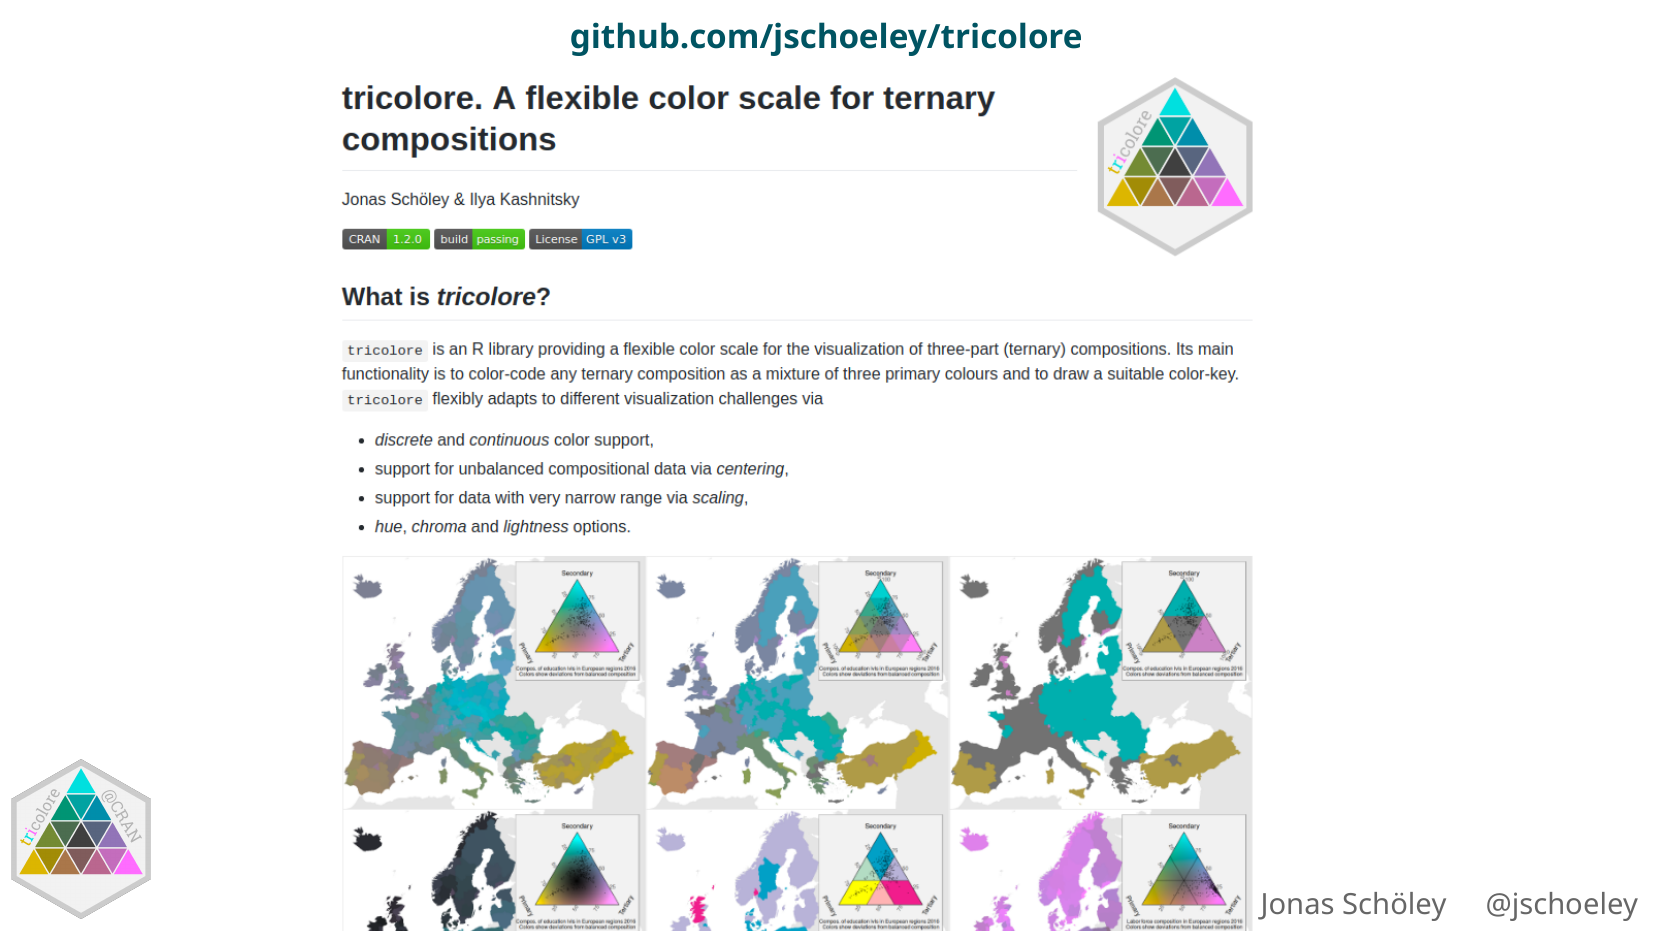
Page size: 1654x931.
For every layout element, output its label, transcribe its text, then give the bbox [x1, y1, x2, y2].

picture [330, 42, 1266, 931]
picture [11, 759, 151, 920]
text_box github.com/jschoeley/tricolore [490, 5, 1163, 108]
text_box Jonas Schöley @jschoeley [1230, 876, 1653, 930]
